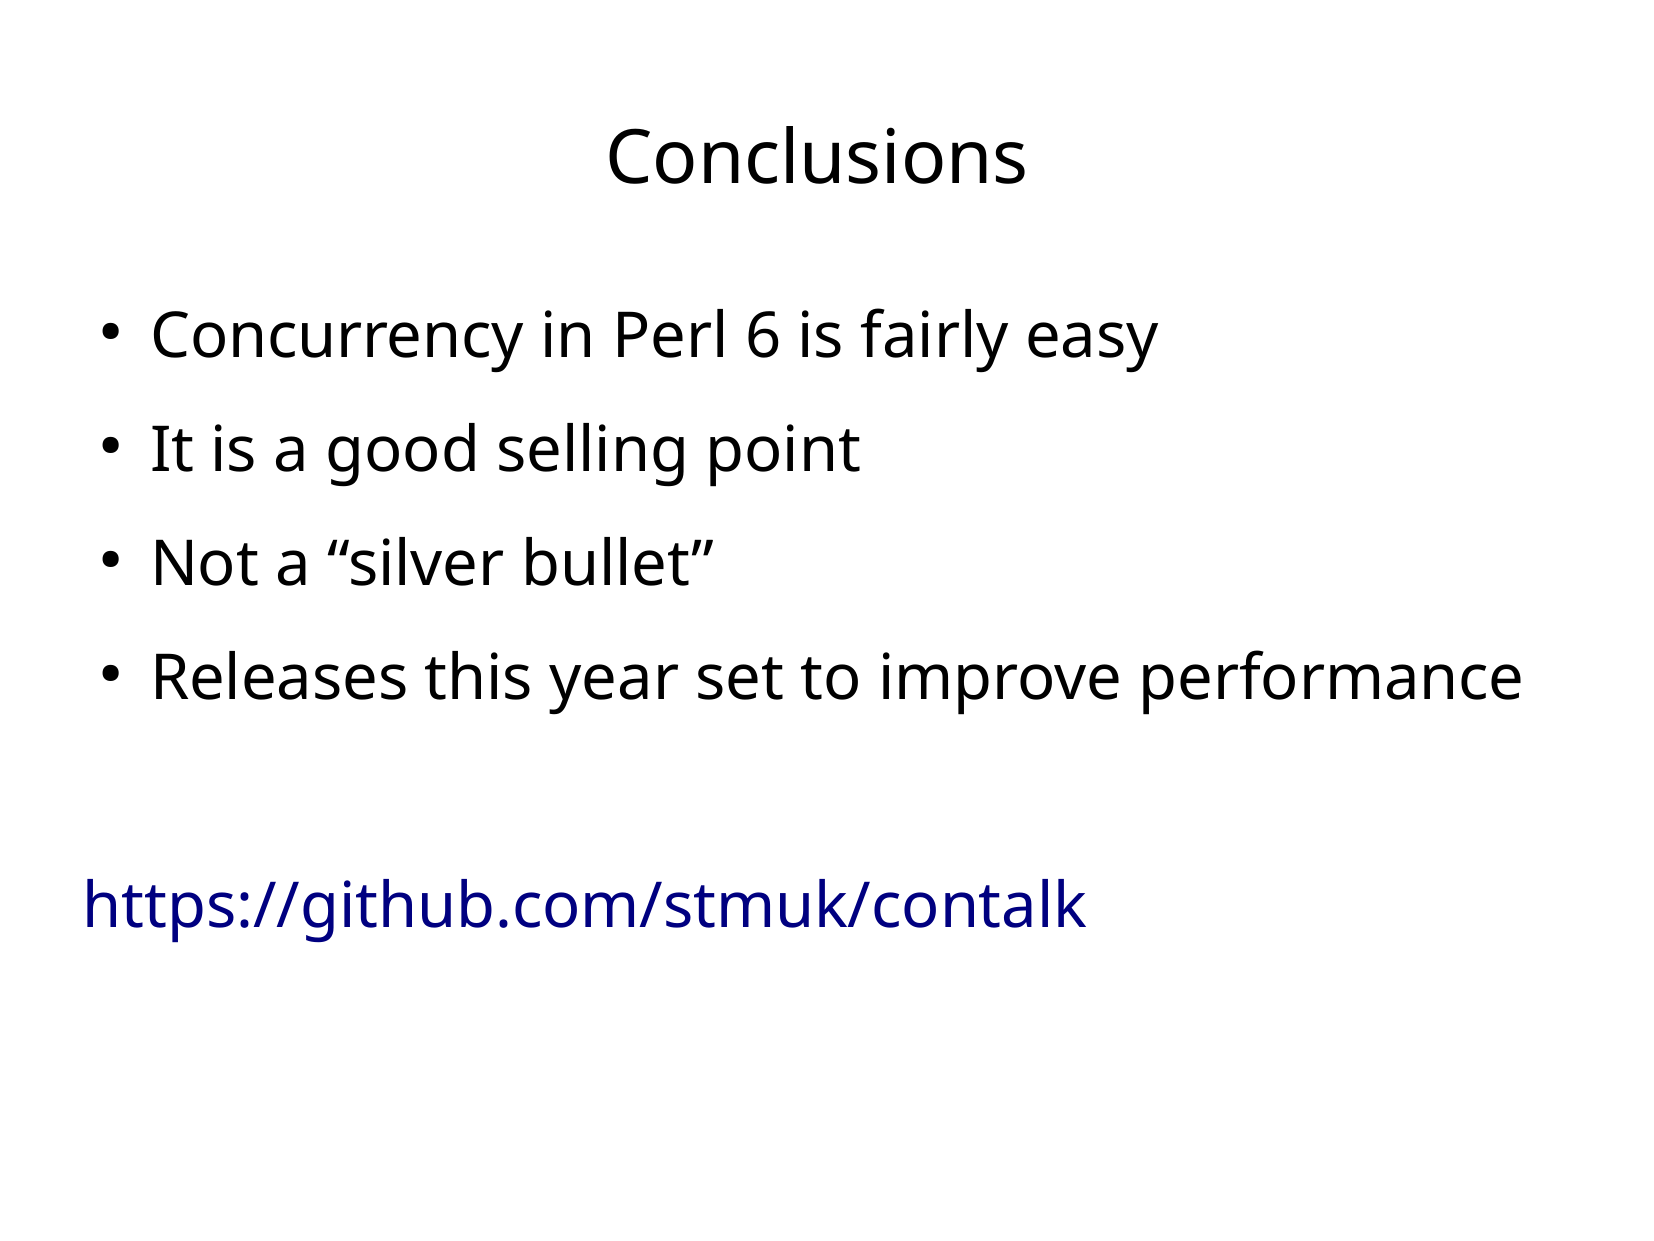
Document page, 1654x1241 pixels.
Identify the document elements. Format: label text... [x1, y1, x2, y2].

title Conclusions [82, 49, 1571, 257]
list Concurrency in Perl 6 is fairly easy It is a good selling point Not a “silver bullet” Releases this year set to improve performance https://github.com/stmuk/contalk [82, 290, 1571, 1010]
